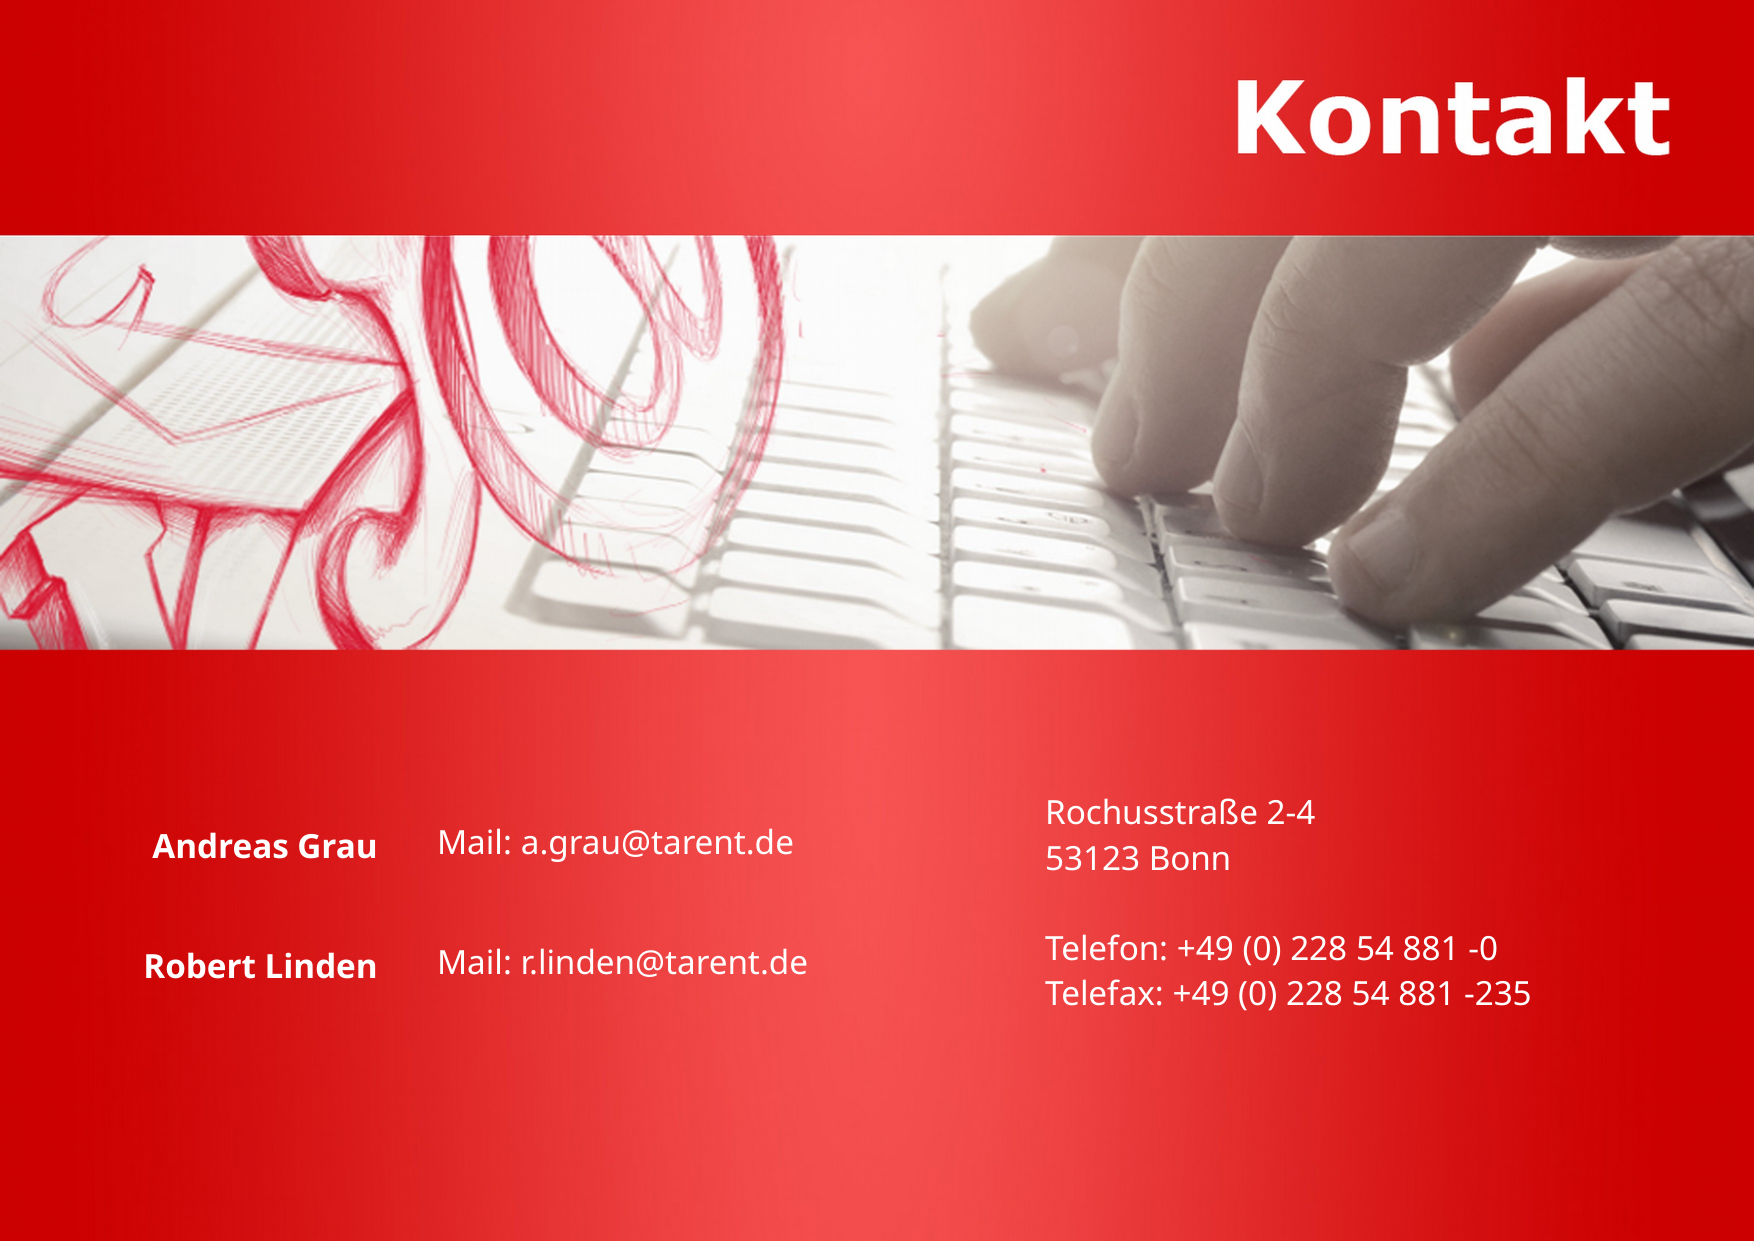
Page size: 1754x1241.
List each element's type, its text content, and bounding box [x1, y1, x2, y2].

picture [0, 0, 1754, 1241]
list Andreas Grau Robert Linden [23, 732, 378, 1217]
list Rochusstraße 2-4 53123 Bonn Telefon: +49 (0) 228 54 881 -0 Telefax: +49 (0) 228 54 881 -235 [1045, 744, 1666, 1193]
list Mail: a.grau@tarent.de Mail: r.linden@tarent.de [437, 773, 875, 1223]
